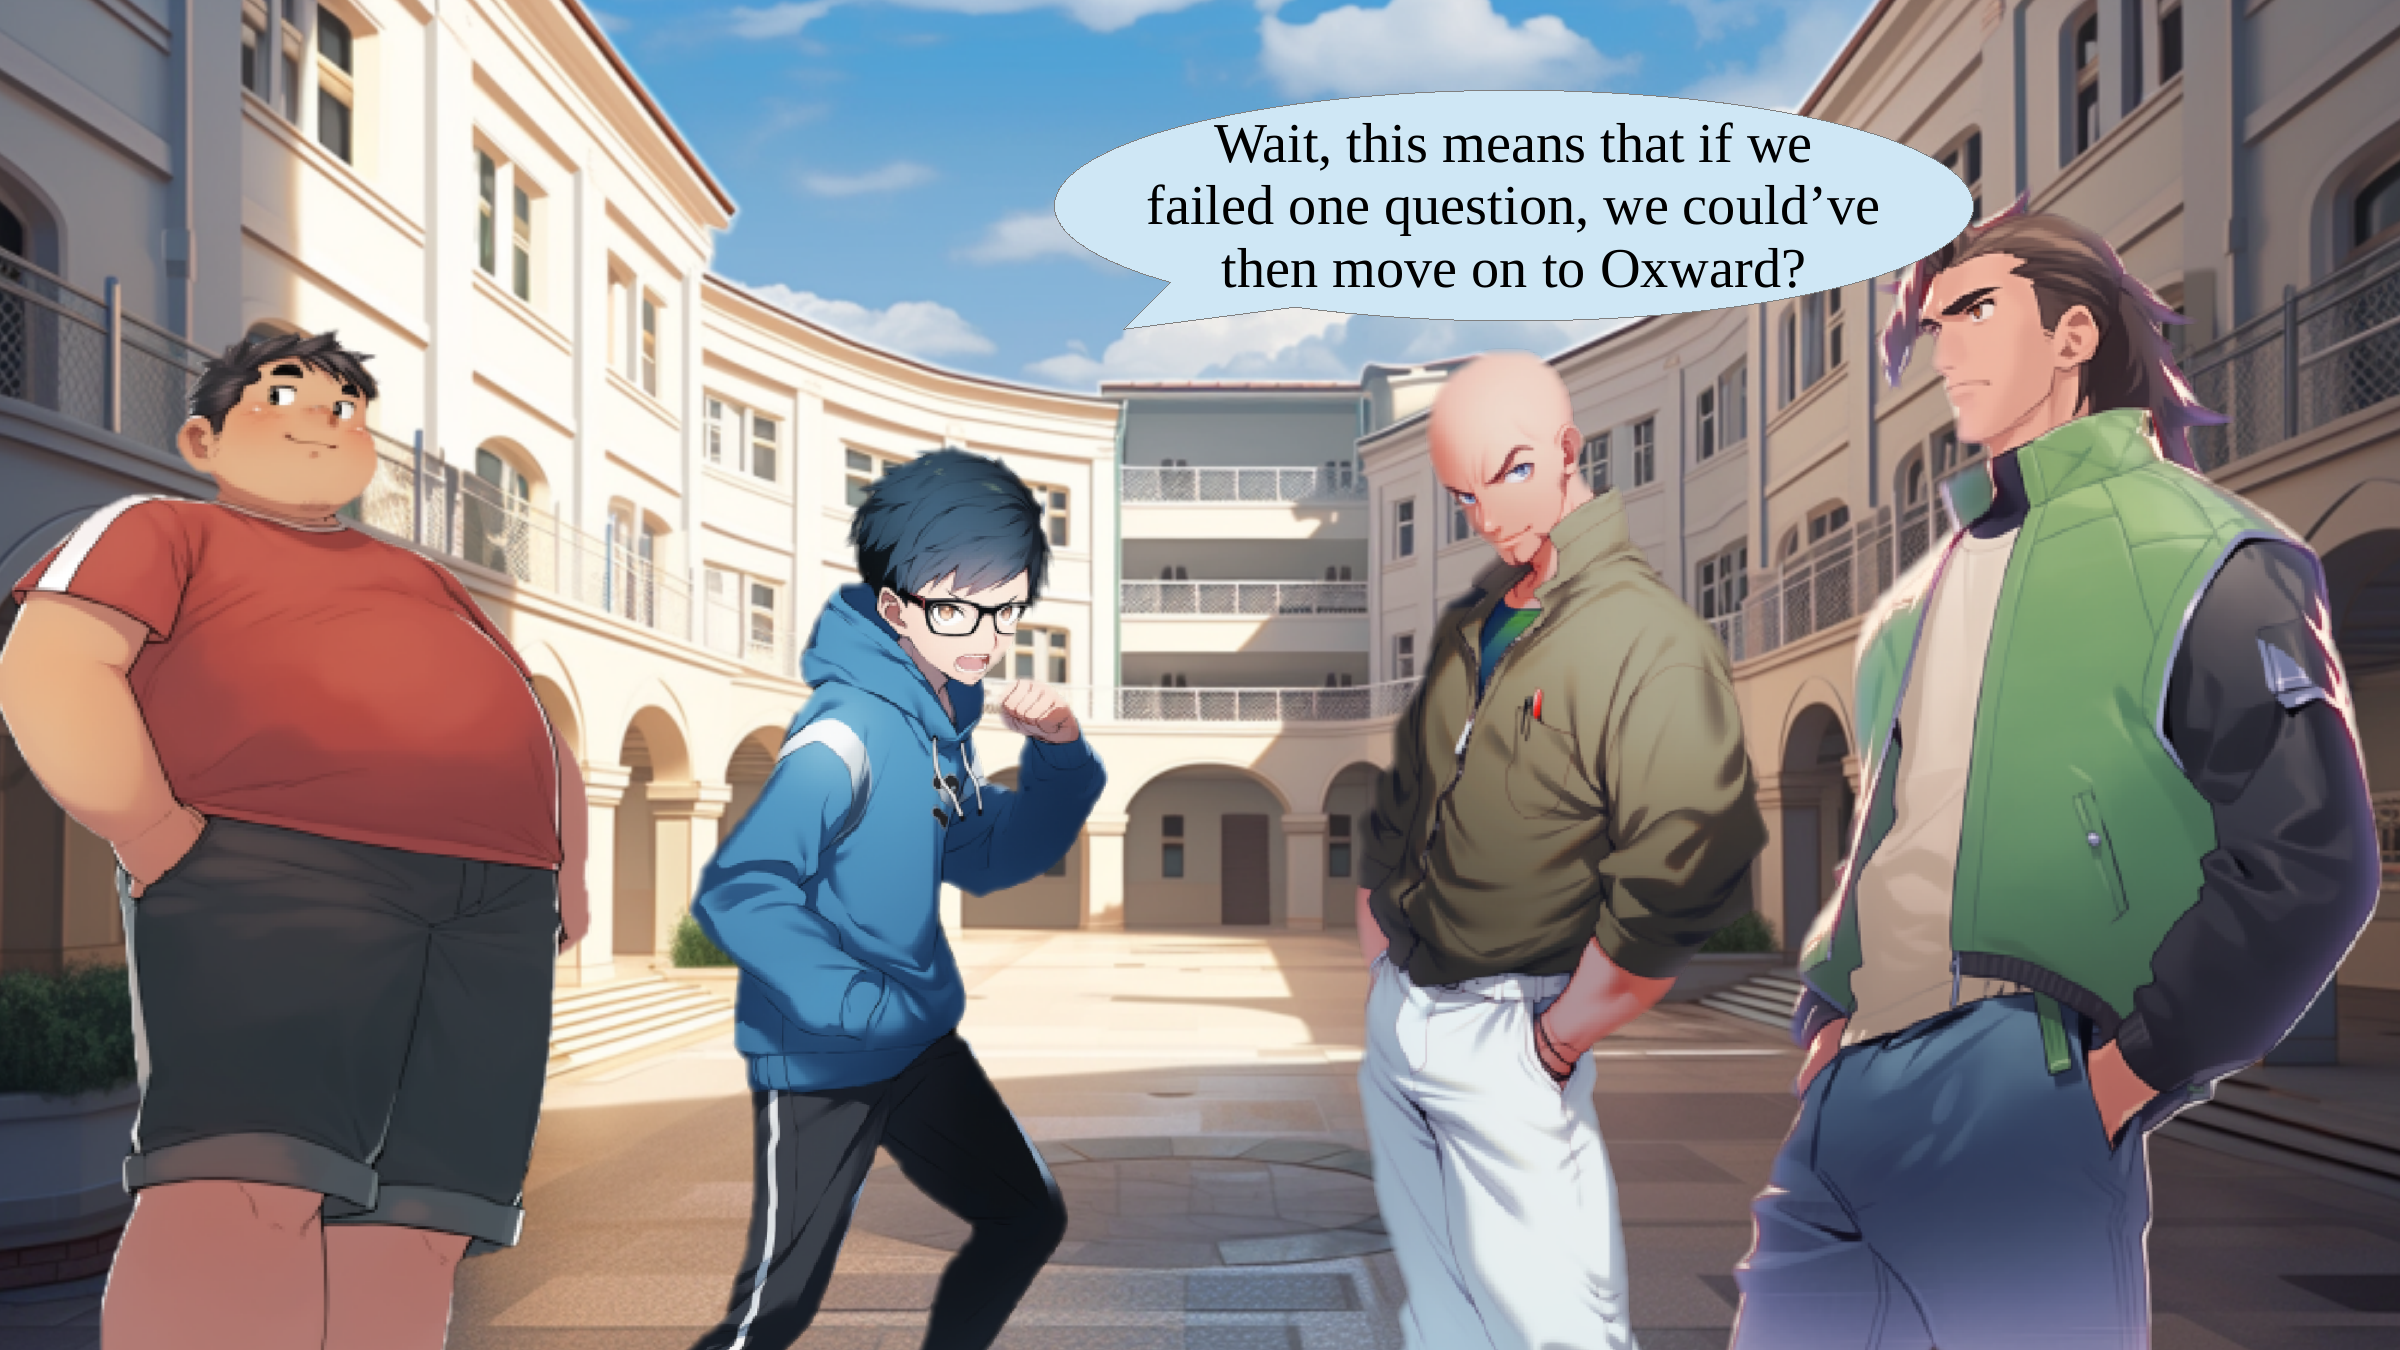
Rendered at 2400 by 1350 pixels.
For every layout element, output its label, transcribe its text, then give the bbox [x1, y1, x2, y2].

text_box Wait, this means that if we failed one question, we could’ve then move on to Oxward? [1054, 90, 1974, 330]
picture [0, 0, 2400, 1350]
